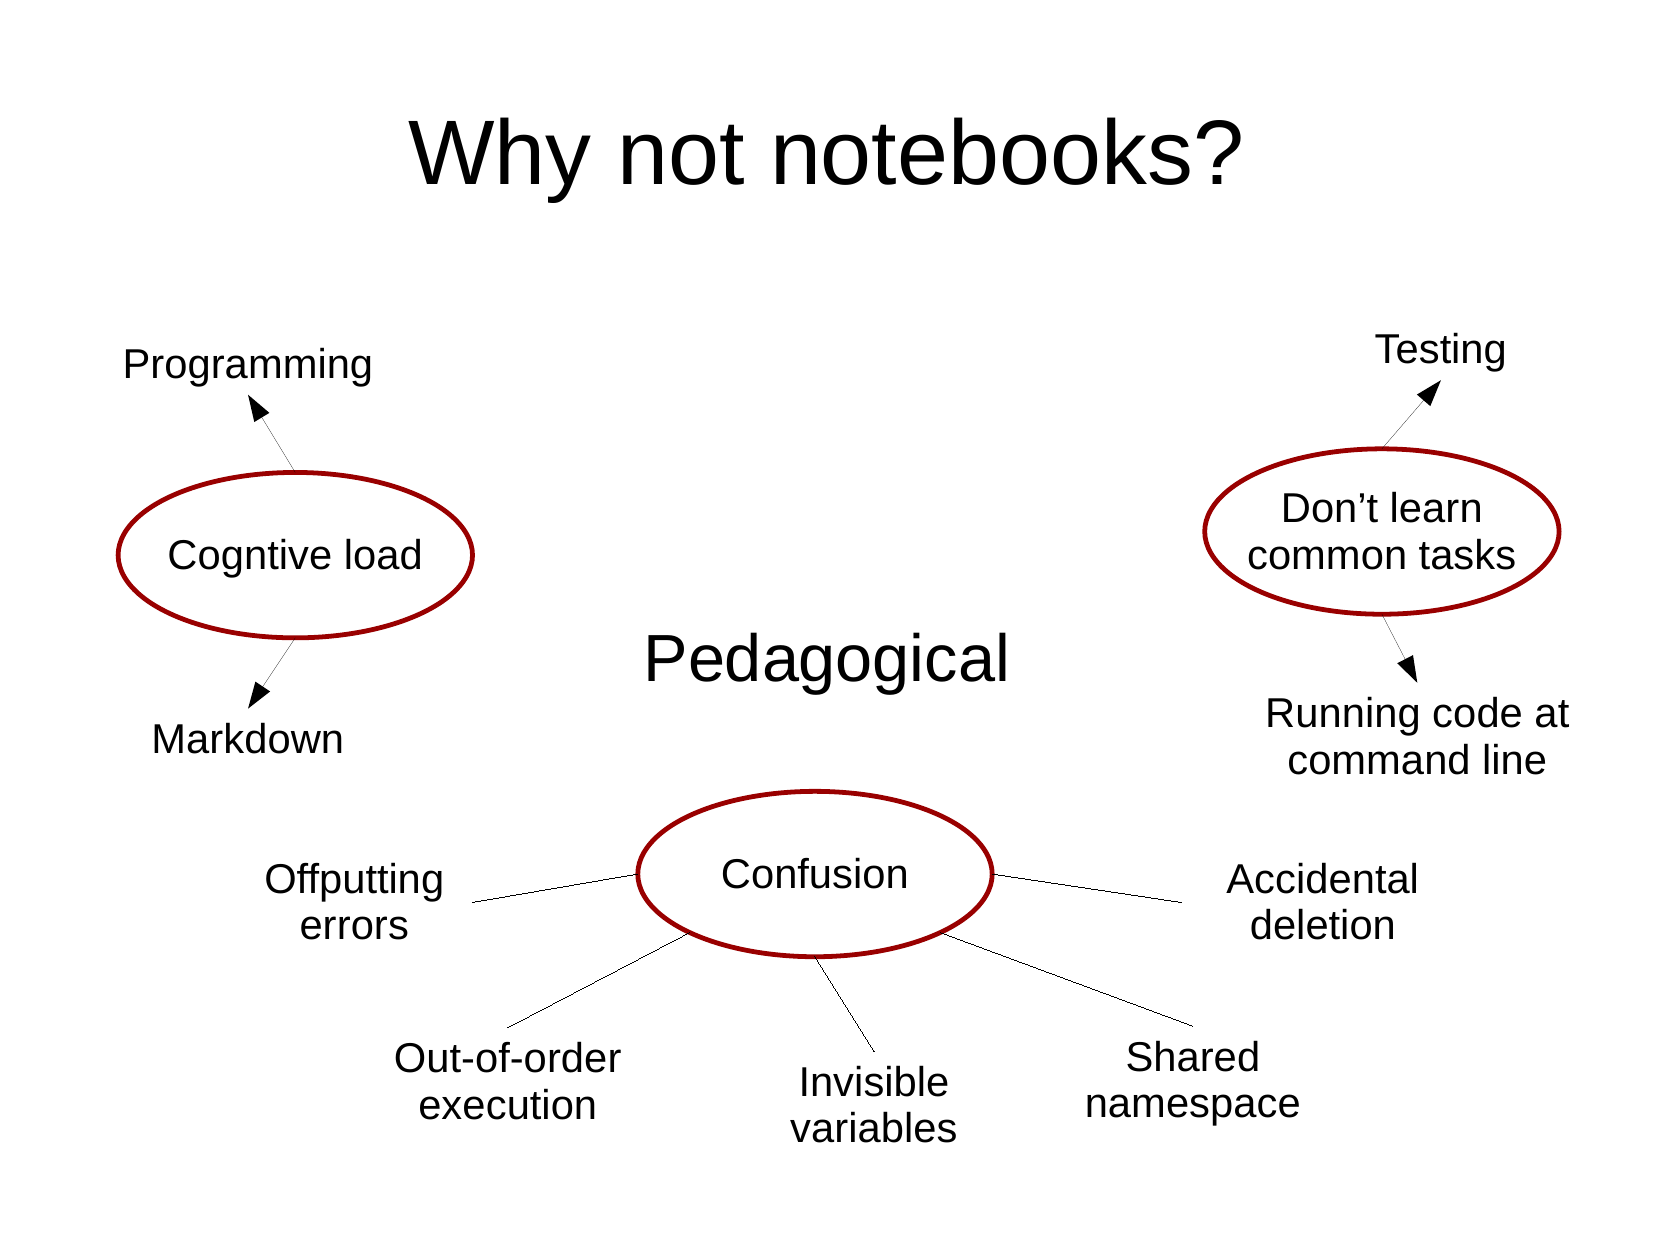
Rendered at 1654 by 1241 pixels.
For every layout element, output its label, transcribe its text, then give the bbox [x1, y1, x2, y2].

text_box Programming [106, 333, 390, 395]
text_box Don’t learn common tasks [1204, 448, 1560, 615]
text_box Offputting errors [236, 848, 473, 957]
text_box Running code at command line [1240, 682, 1595, 792]
text_box Shared namespace [1015, 1026, 1371, 1134]
text_box Testing [1299, 318, 1583, 381]
title Why not notebooks? [82, 49, 1571, 257]
text_box Accidental deletion [1181, 848, 1465, 957]
text_box Out-of-order execution [330, 1027, 686, 1137]
text_box Cogntive load [118, 472, 473, 638]
text_box Markdown [106, 708, 390, 770]
text_box Invisible variables [696, 1051, 1052, 1160]
list Pedagogical [463, 620, 1190, 721]
text_box Confusion [637, 791, 993, 957]
